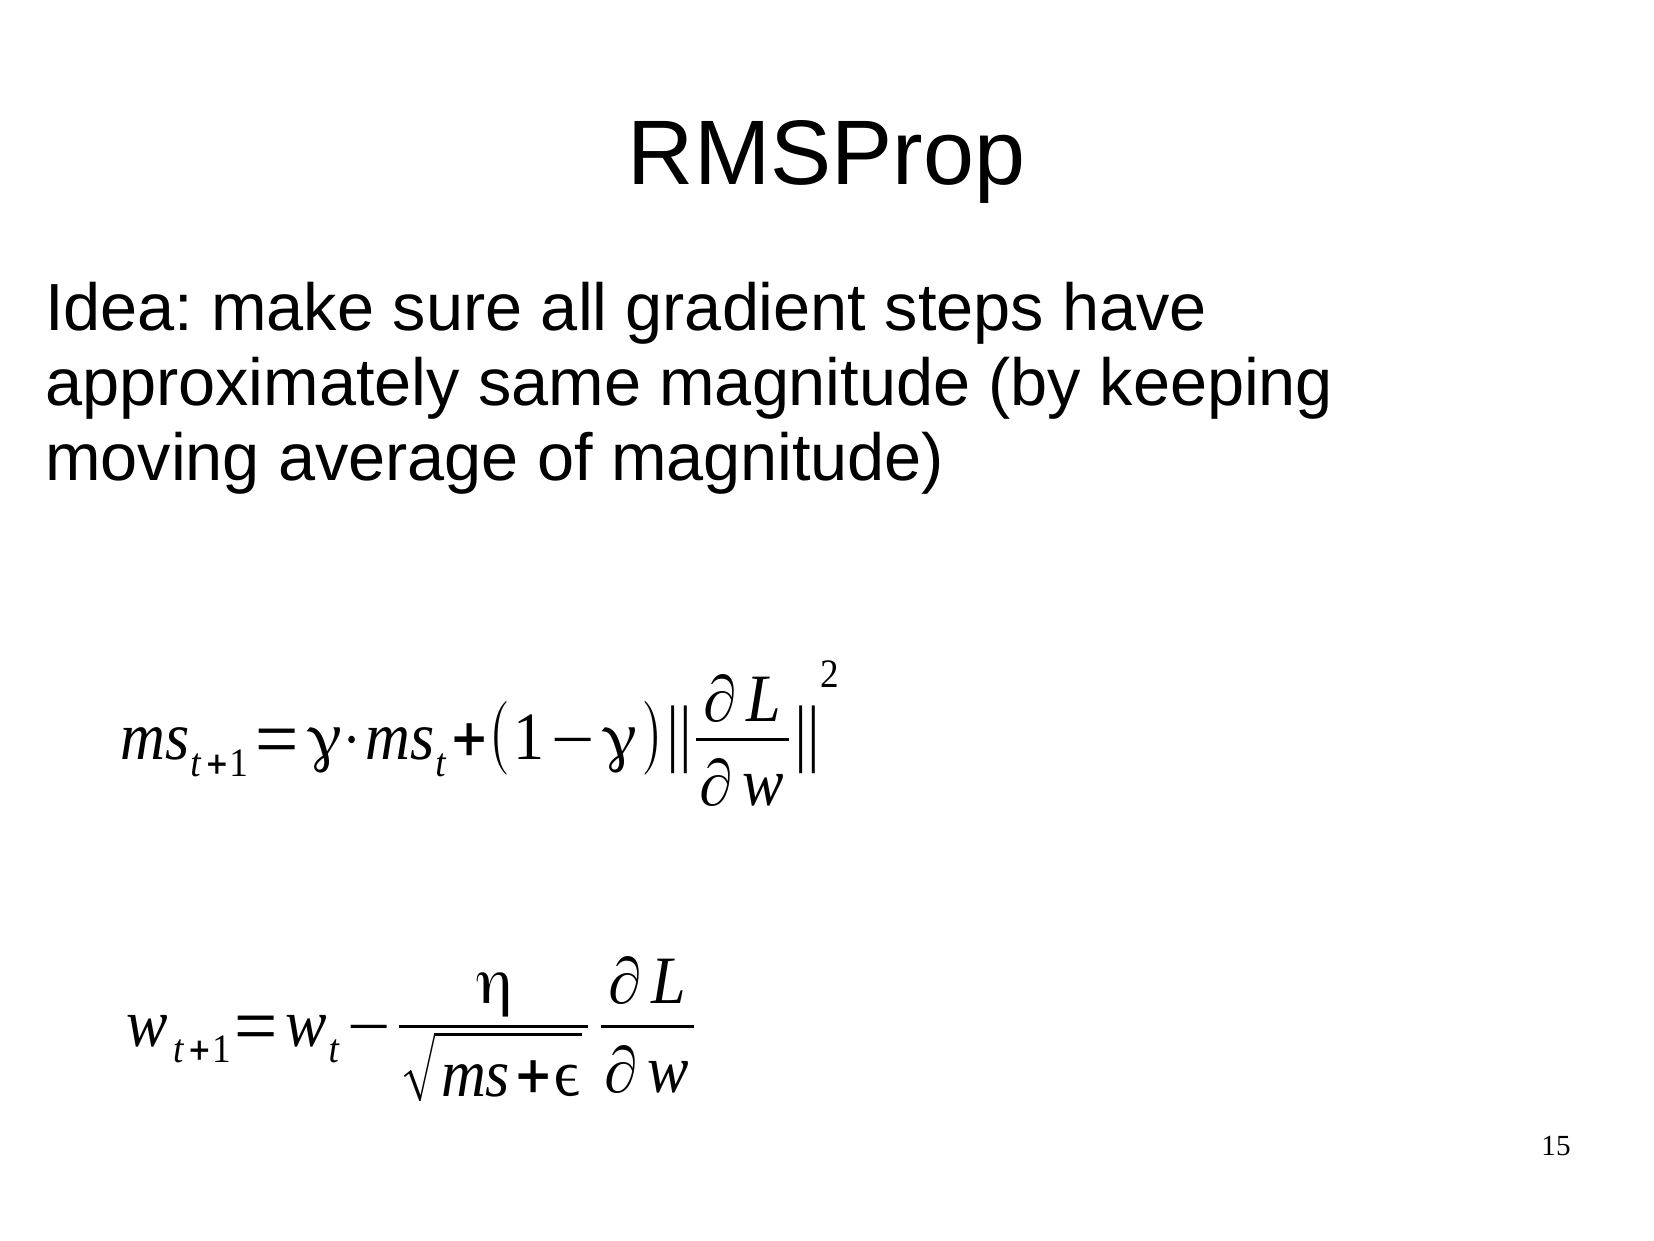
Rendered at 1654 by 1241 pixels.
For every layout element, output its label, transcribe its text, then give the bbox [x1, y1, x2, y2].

title RMSProp [82, 49, 1571, 257]
chart [110, 944, 712, 1112]
text_box Idea: make sure all gradient steps have approximately same magnitude (by keeping moving average of magnitude) [45, 270, 1471, 645]
chart [105, 649, 852, 821]
